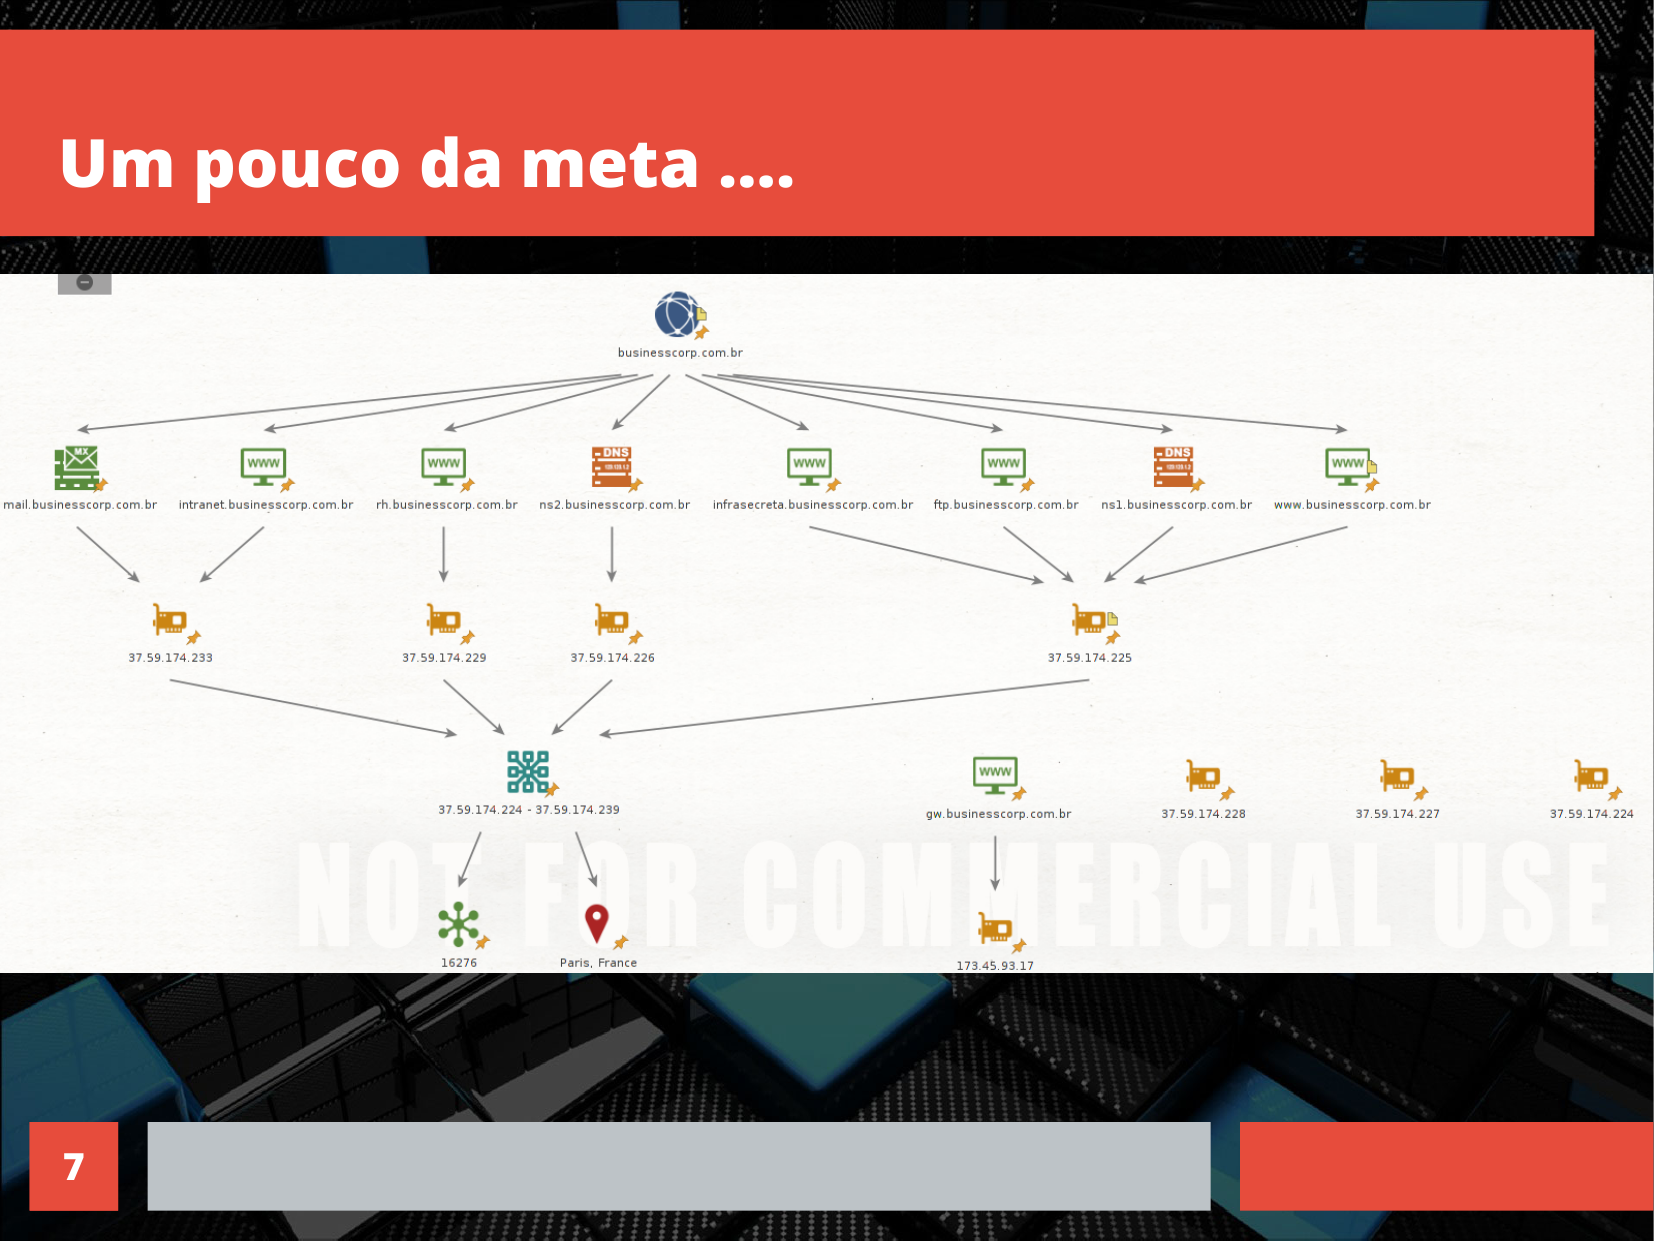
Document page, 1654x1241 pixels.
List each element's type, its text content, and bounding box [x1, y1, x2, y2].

picture [0, 0, 1654, 1241]
title Um pouco da meta …. [59, 59, 1595, 207]
